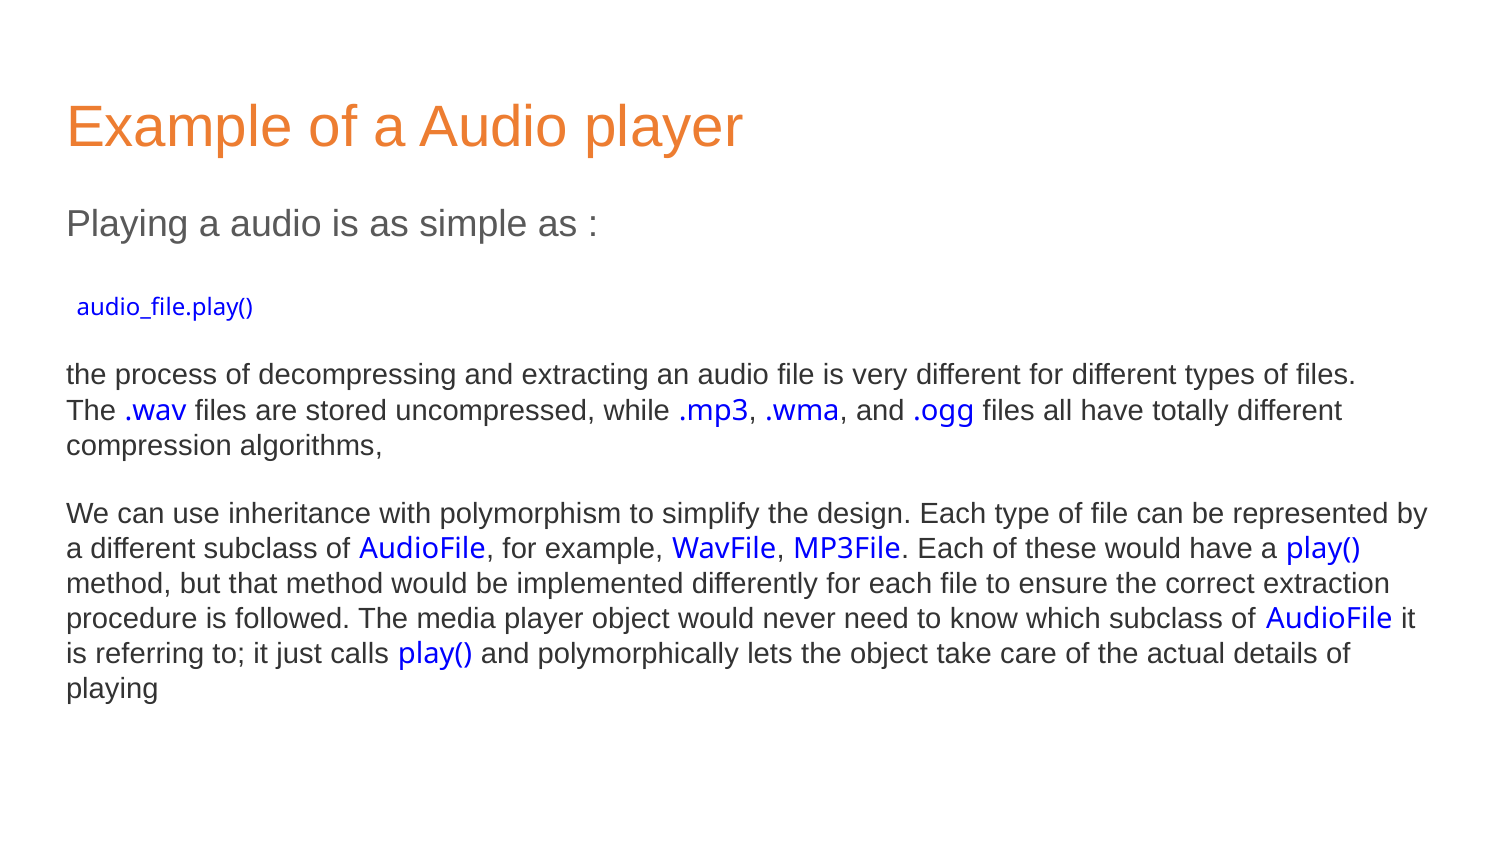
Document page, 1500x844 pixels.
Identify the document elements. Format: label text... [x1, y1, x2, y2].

list Playing a audio is as simple as : audio_file.play() the process of decompressing and extracting an audio file is very different for different types of files. The .wav files are stored uncompressed, while .mp3, .wma, and .ogg files all have totally different compression algorithms, We can use inheritance with polymorphism to simplify the design. Each type of file can be represented by a different subclass of AudioFile, for example, WavFile, MP3File. Each of these would have a play() method, but that method would be implemented differently for each file to ensure the correct extraction procedure is followed. The media player object would never need to know which subclass of AudioFile it is referring to; it just calls play() and polymorphically lets the object take care of the actual details of playing [51, 184, 1449, 826]
title Example of a Audio player [51, 72, 1449, 167]
